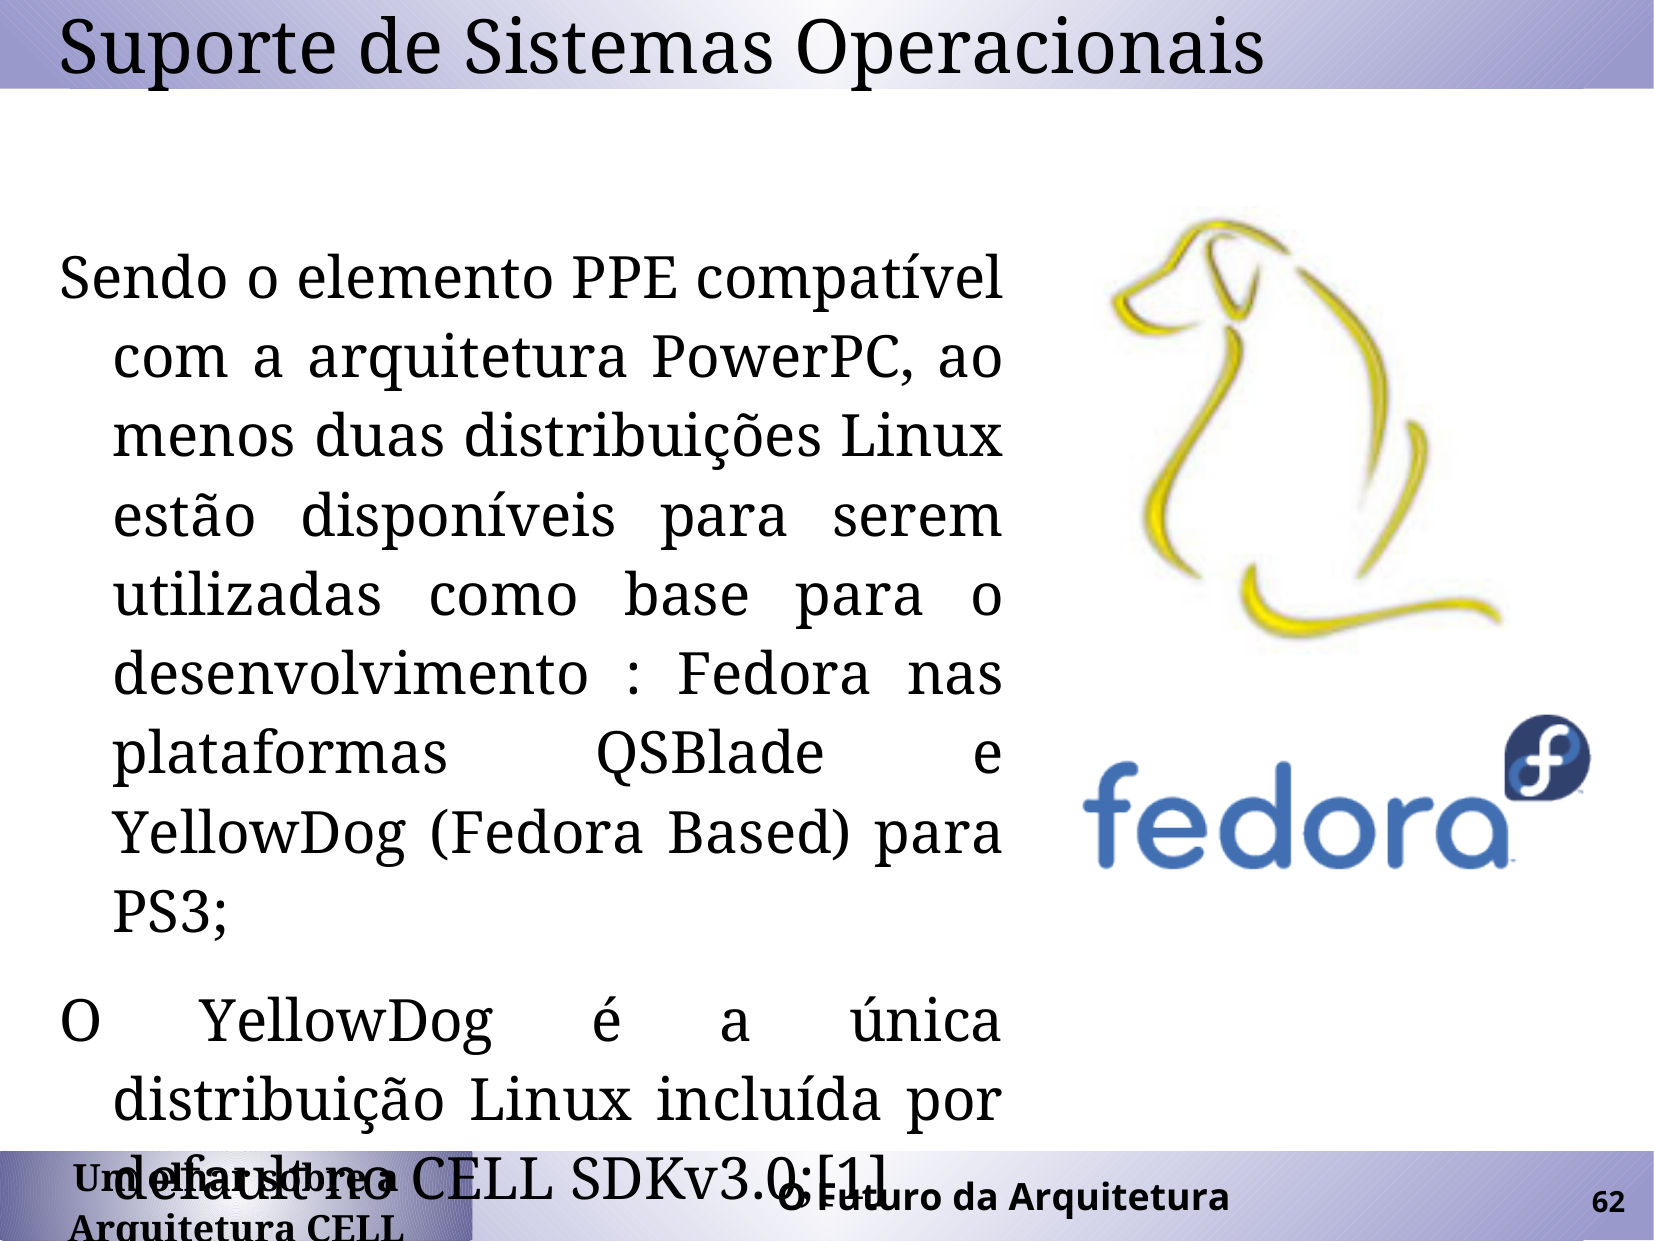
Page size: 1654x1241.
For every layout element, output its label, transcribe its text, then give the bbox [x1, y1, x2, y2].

title Suporte de Sistemas Operacionais [59, 0, 1447, 89]
picture [1080, 206, 1536, 655]
picture [1062, 673, 1624, 916]
text_box O Futuro da Arquitetura [501, 1151, 1506, 1241]
list Sendo o elemento PPE compatível com a arquitetura PowerPC, ao menos duas distribuições Linux estão disponíveis para serem utilizadas como base para o desenvolvimento : Fedora nas plataformas QSBlade e YellowDog (Fedora Based) para PS3; O YellowDog é a única distribuição Linux incluída por default no CELL SDKv3.0;[1] [41, 236, 1004, 945]
